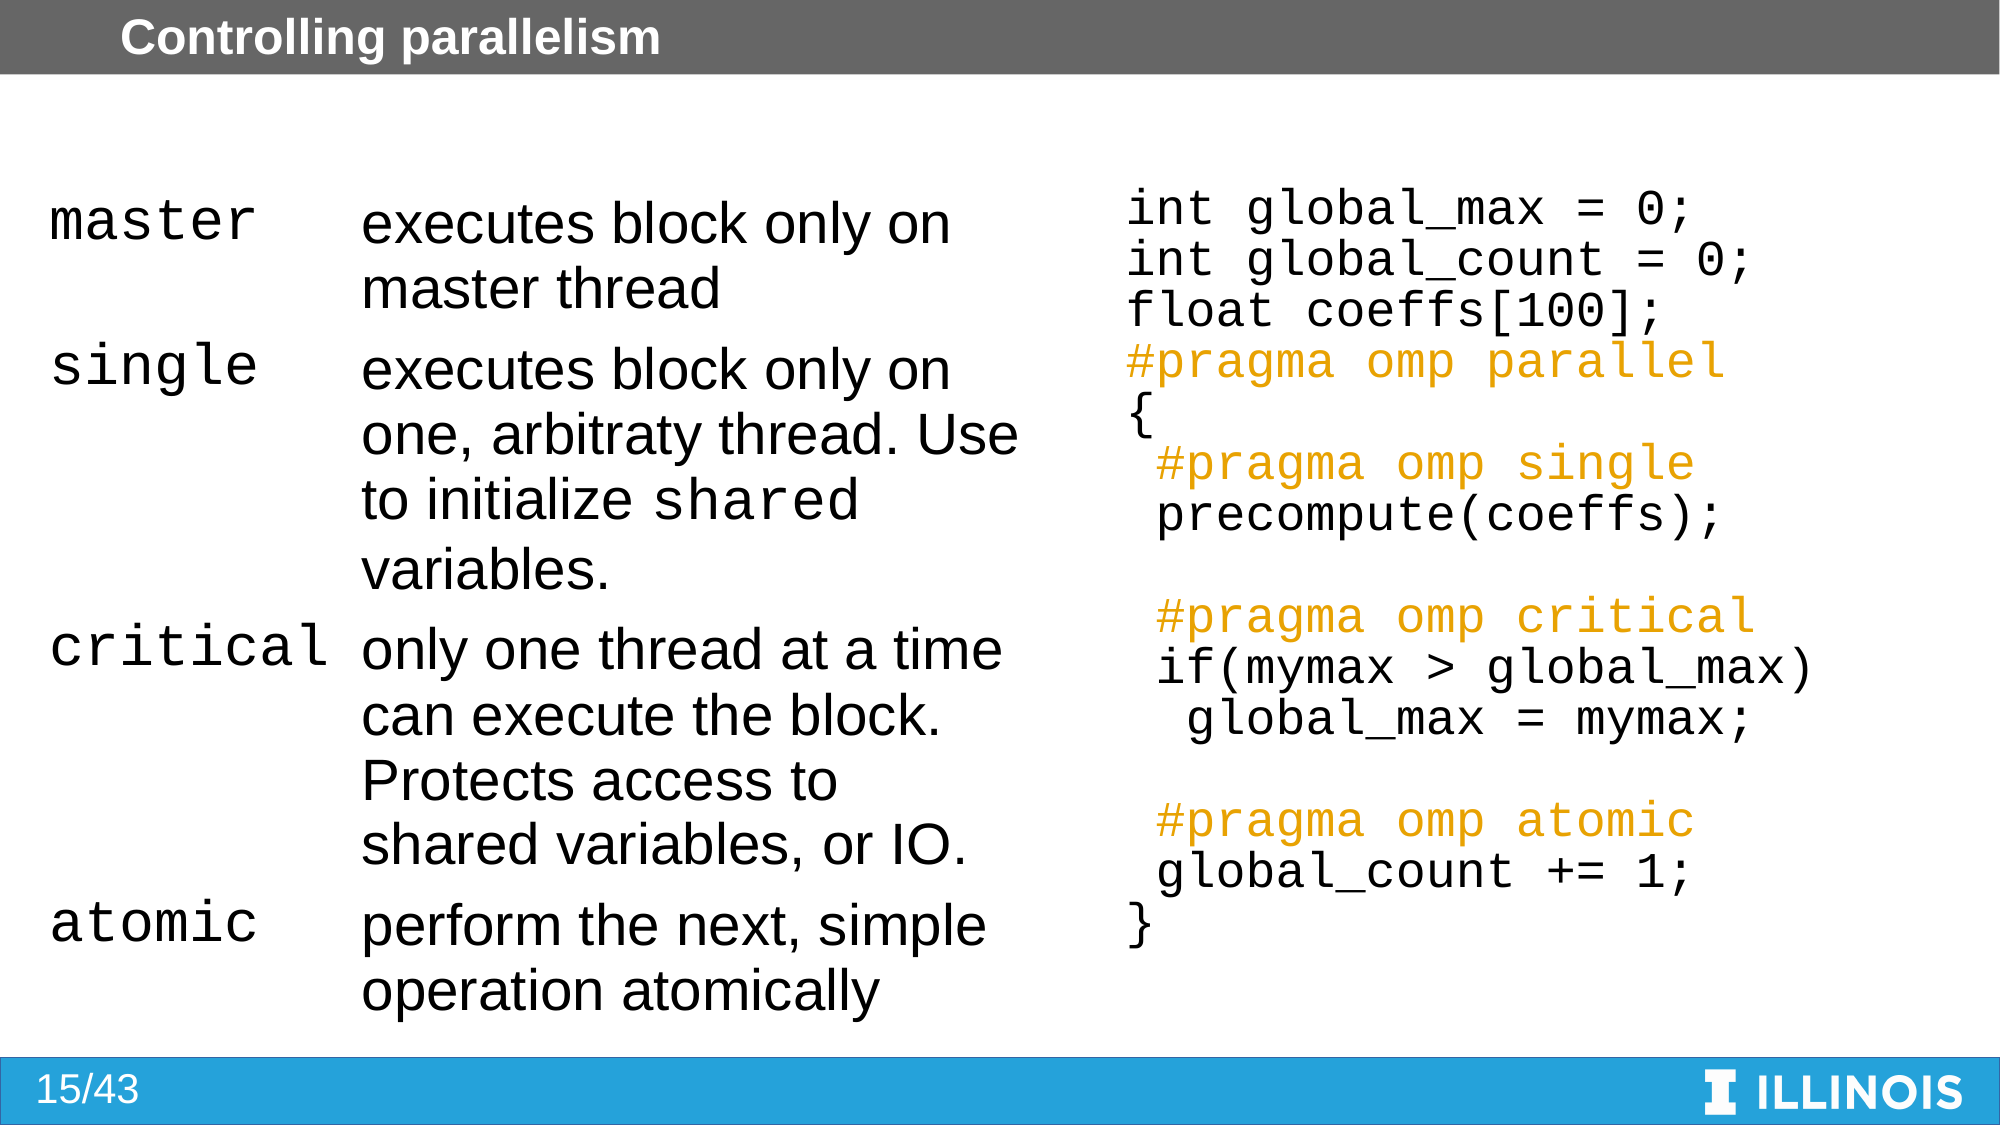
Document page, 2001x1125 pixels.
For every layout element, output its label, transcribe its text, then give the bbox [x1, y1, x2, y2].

table_header executes block only on master thread [347, 183, 1043, 329]
table_cell single [34, 329, 347, 610]
table_cell perform the next, simple operation atomically [347, 885, 1043, 1031]
table_cell critical [34, 610, 347, 885]
table_cell atomic [34, 885, 347, 1031]
table_header master [34, 183, 347, 329]
table_cell executes block only on one, arbitraty thread. Use to initialize shared variables. [347, 329, 1043, 610]
title Controlling parallelism [0, 0, 2000, 75]
list int global_max = 0; int global_count = 0; float coeffs[100]; #pragma omp parallel { #pragma omp single precompute(coeffs); #pragma omp critical if(mymax > global_max) global_max = mymax; #pragma omp atomic global_count += 1; } [1125, 183, 1944, 1022]
table_cell only one thread at a time can execute the block. Protects access to shared variables, or IO. [347, 610, 1043, 885]
picture [1705, 1069, 1962, 1115]
